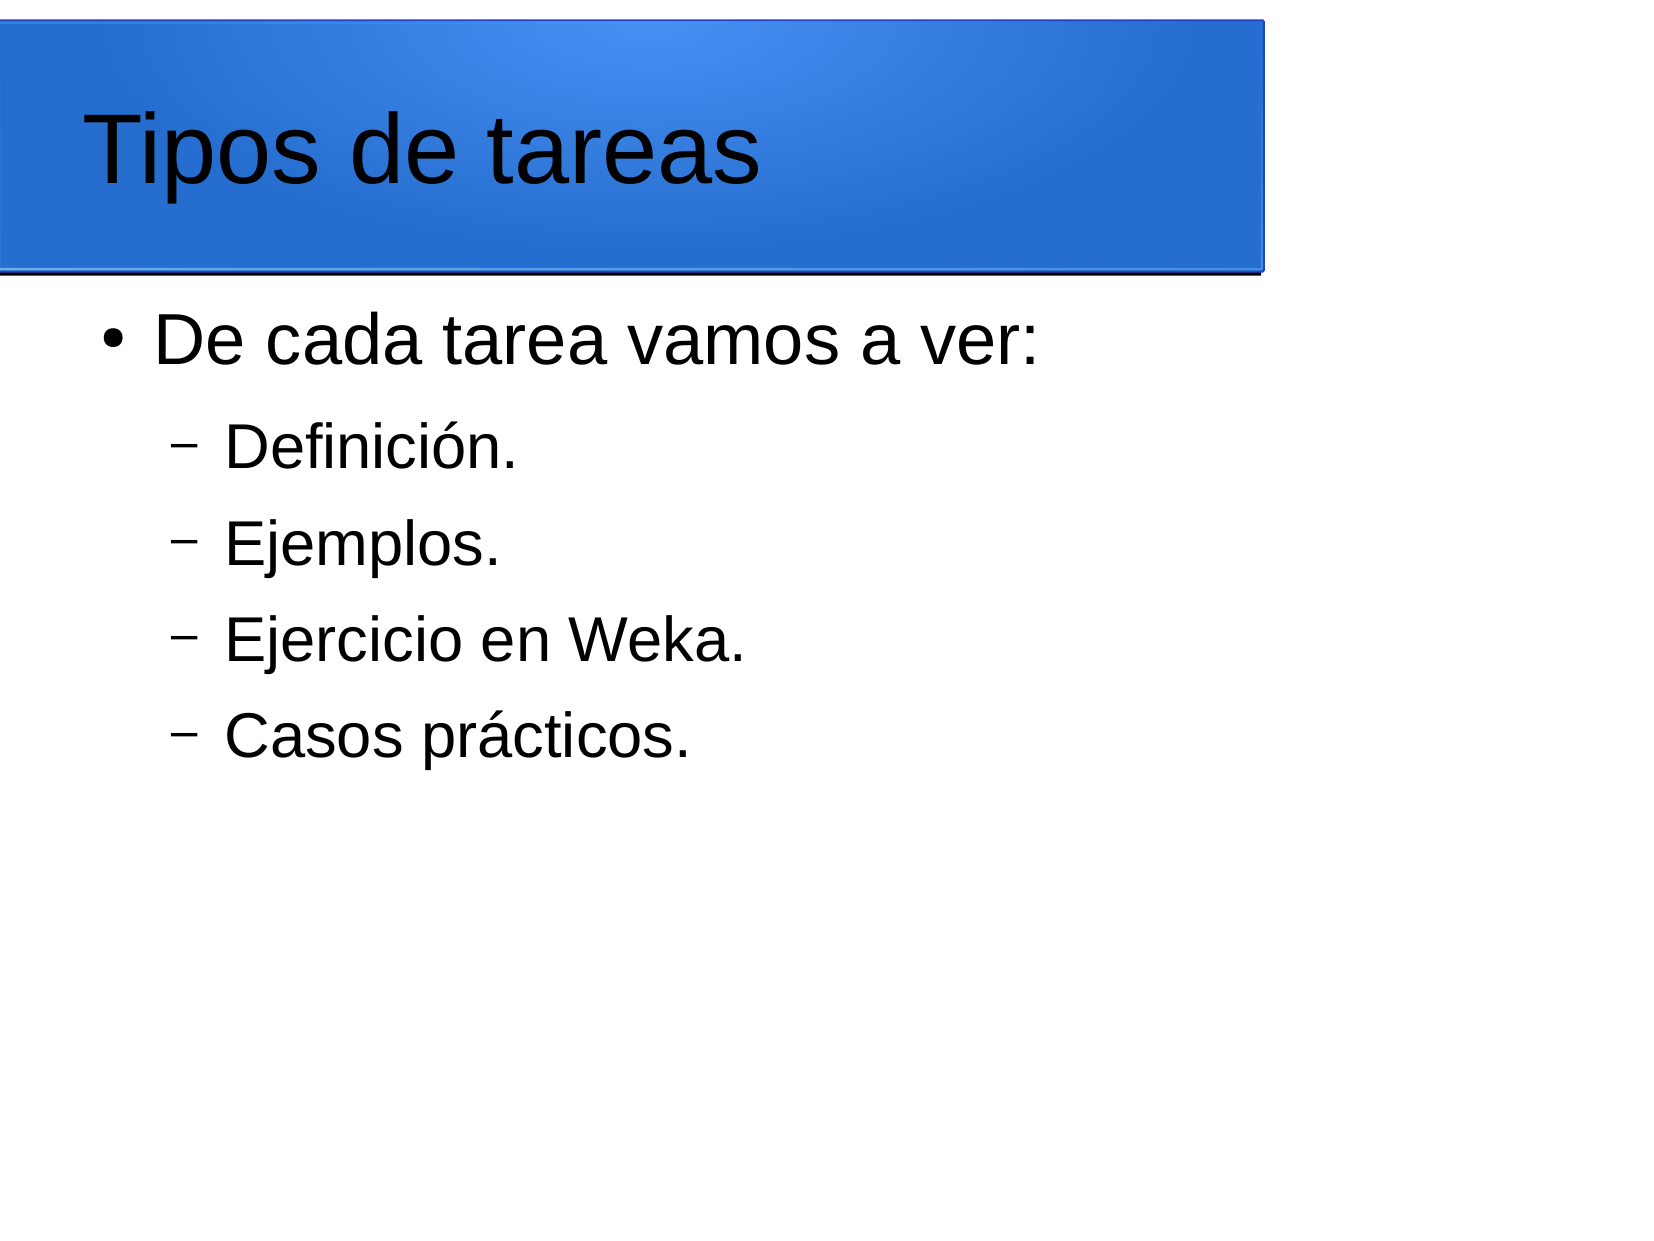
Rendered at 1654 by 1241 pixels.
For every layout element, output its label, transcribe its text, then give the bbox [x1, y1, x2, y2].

title Tipos de tareas [82, 47, 1235, 252]
list De cada tarea vamos a ver: Definición. Ejemplos. Ejercicio en Weka. Casos prácticos. [82, 299, 1571, 1019]
